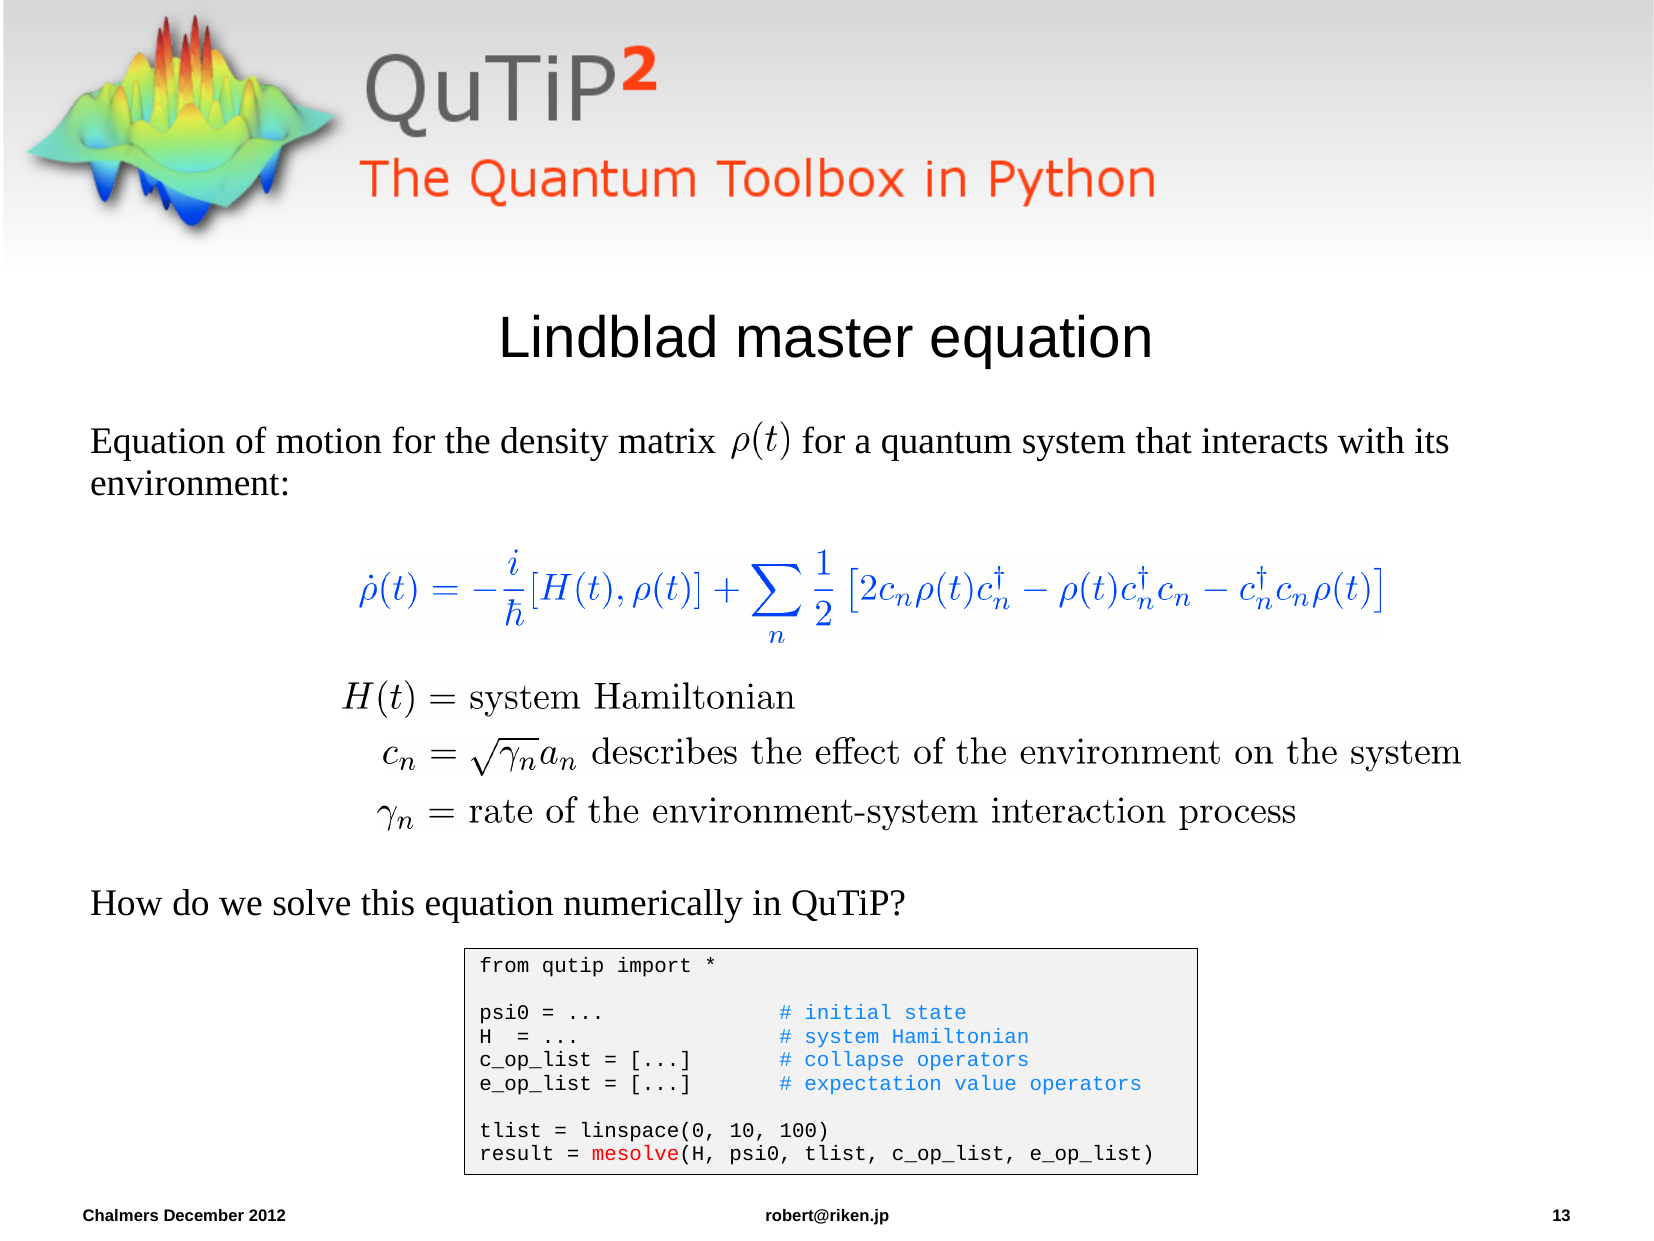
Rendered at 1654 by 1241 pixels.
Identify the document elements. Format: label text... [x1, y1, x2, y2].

title Lindblad master equation [82, 273, 1571, 401]
picture [359, 549, 1381, 643]
list Equation of motion for the density matrix for a quantum system that interacts with its environment: How do we solve this equation numerically in QuTiP? [90, 420, 1571, 1140]
picture [377, 796, 1295, 832]
picture [383, 737, 1461, 776]
picture [342, 680, 795, 718]
picture [3, 0, 1654, 273]
picture [731, 421, 789, 460]
text_box from qutip import * psi0 = ... # initial state H = ... # system Hamiltonian c_op_list = [...] # collapse operators e_op_list = [...] # expectation value operators tlist = linspace(0, 10, 100) result = mesolve(H, psi0, tlist, c_op_list, e_op_list) [464, 948, 1198, 1175]
